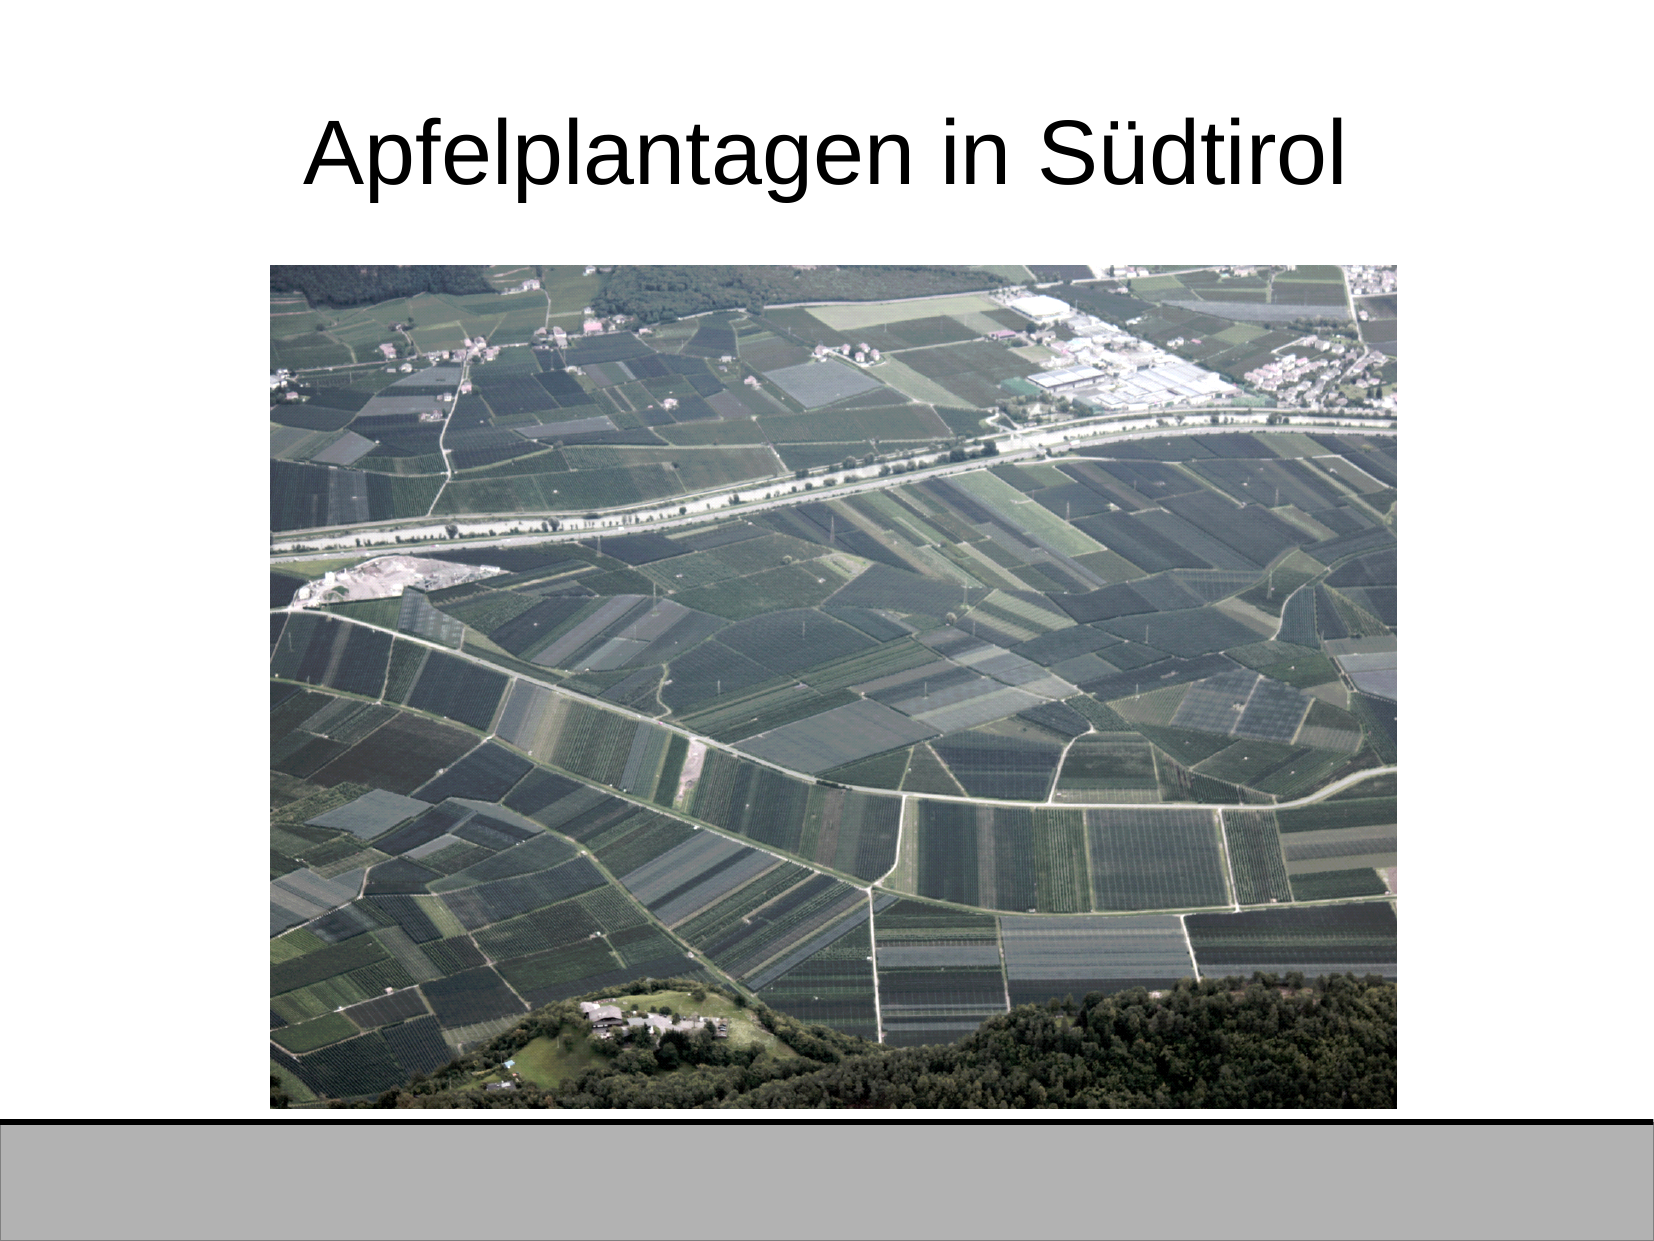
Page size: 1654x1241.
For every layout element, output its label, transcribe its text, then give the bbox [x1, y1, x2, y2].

picture [270, 265, 1397, 1109]
text_box [0, 1125, 1654, 1241]
title Apfelplantagen in Südtirol [82, 49, 1571, 257]
